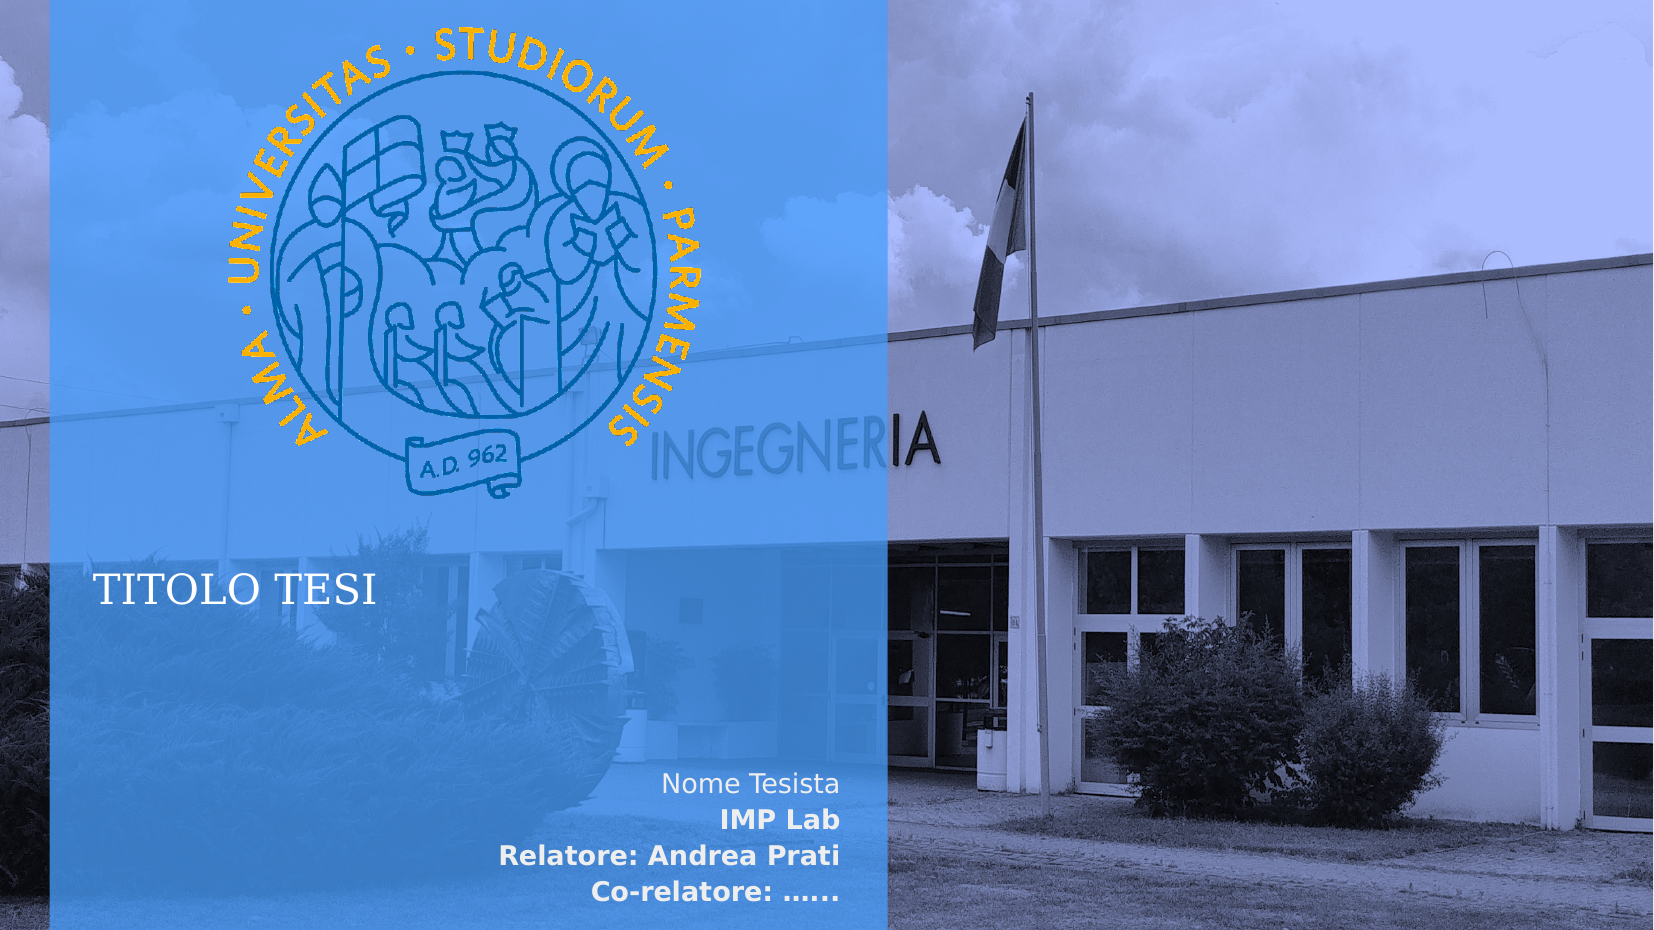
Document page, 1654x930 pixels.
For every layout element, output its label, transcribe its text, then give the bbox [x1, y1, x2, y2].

text_box TITOLO TESI [78, 558, 859, 785]
picture [888, 0, 1654, 930]
text_box Nome Tesista IMP Lab Relatore: Andrea Prati Co-relatore: …... [105, 785, 856, 915]
picture [0, 0, 49, 930]
picture [209, 27, 717, 507]
text_box [49, 0, 888, 930]
